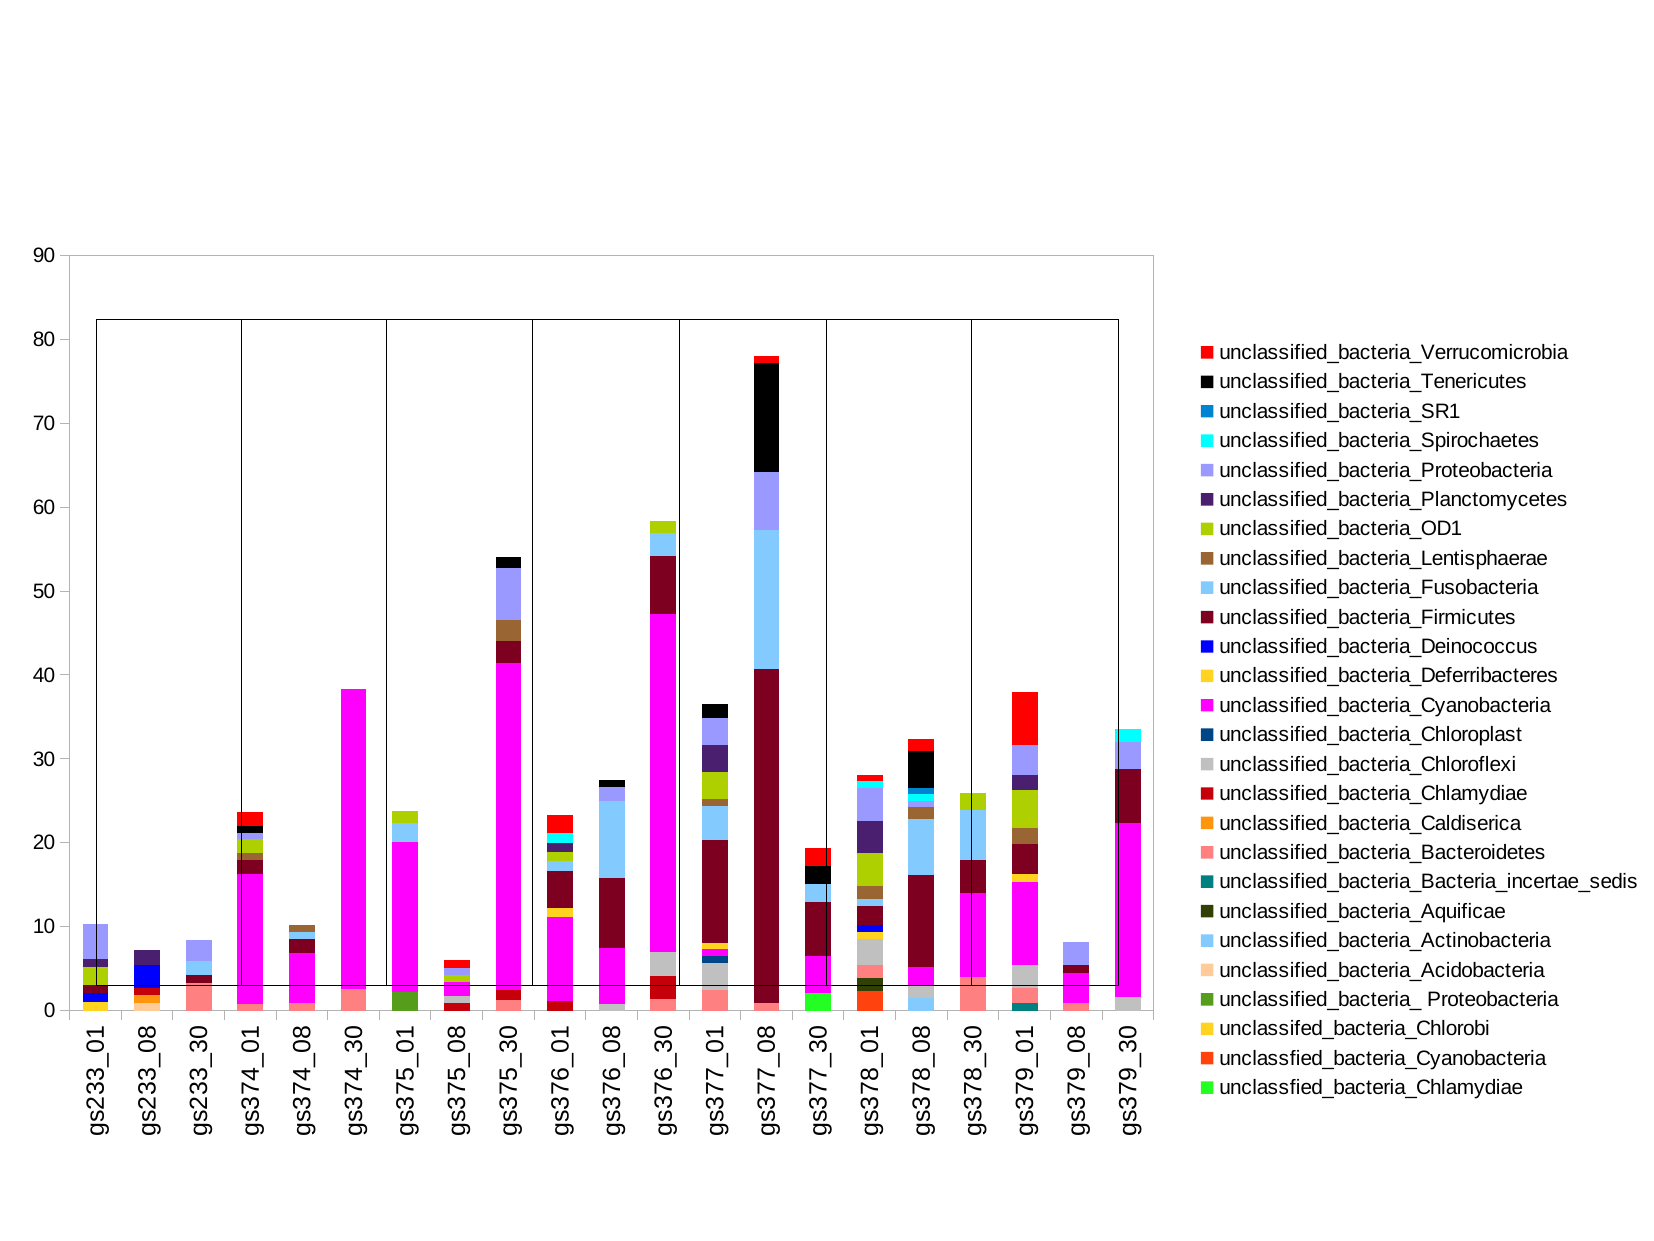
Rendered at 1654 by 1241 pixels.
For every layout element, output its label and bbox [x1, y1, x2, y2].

chart [0, 225, 1651, 1156]
text_box [96, 319, 1119, 986]
